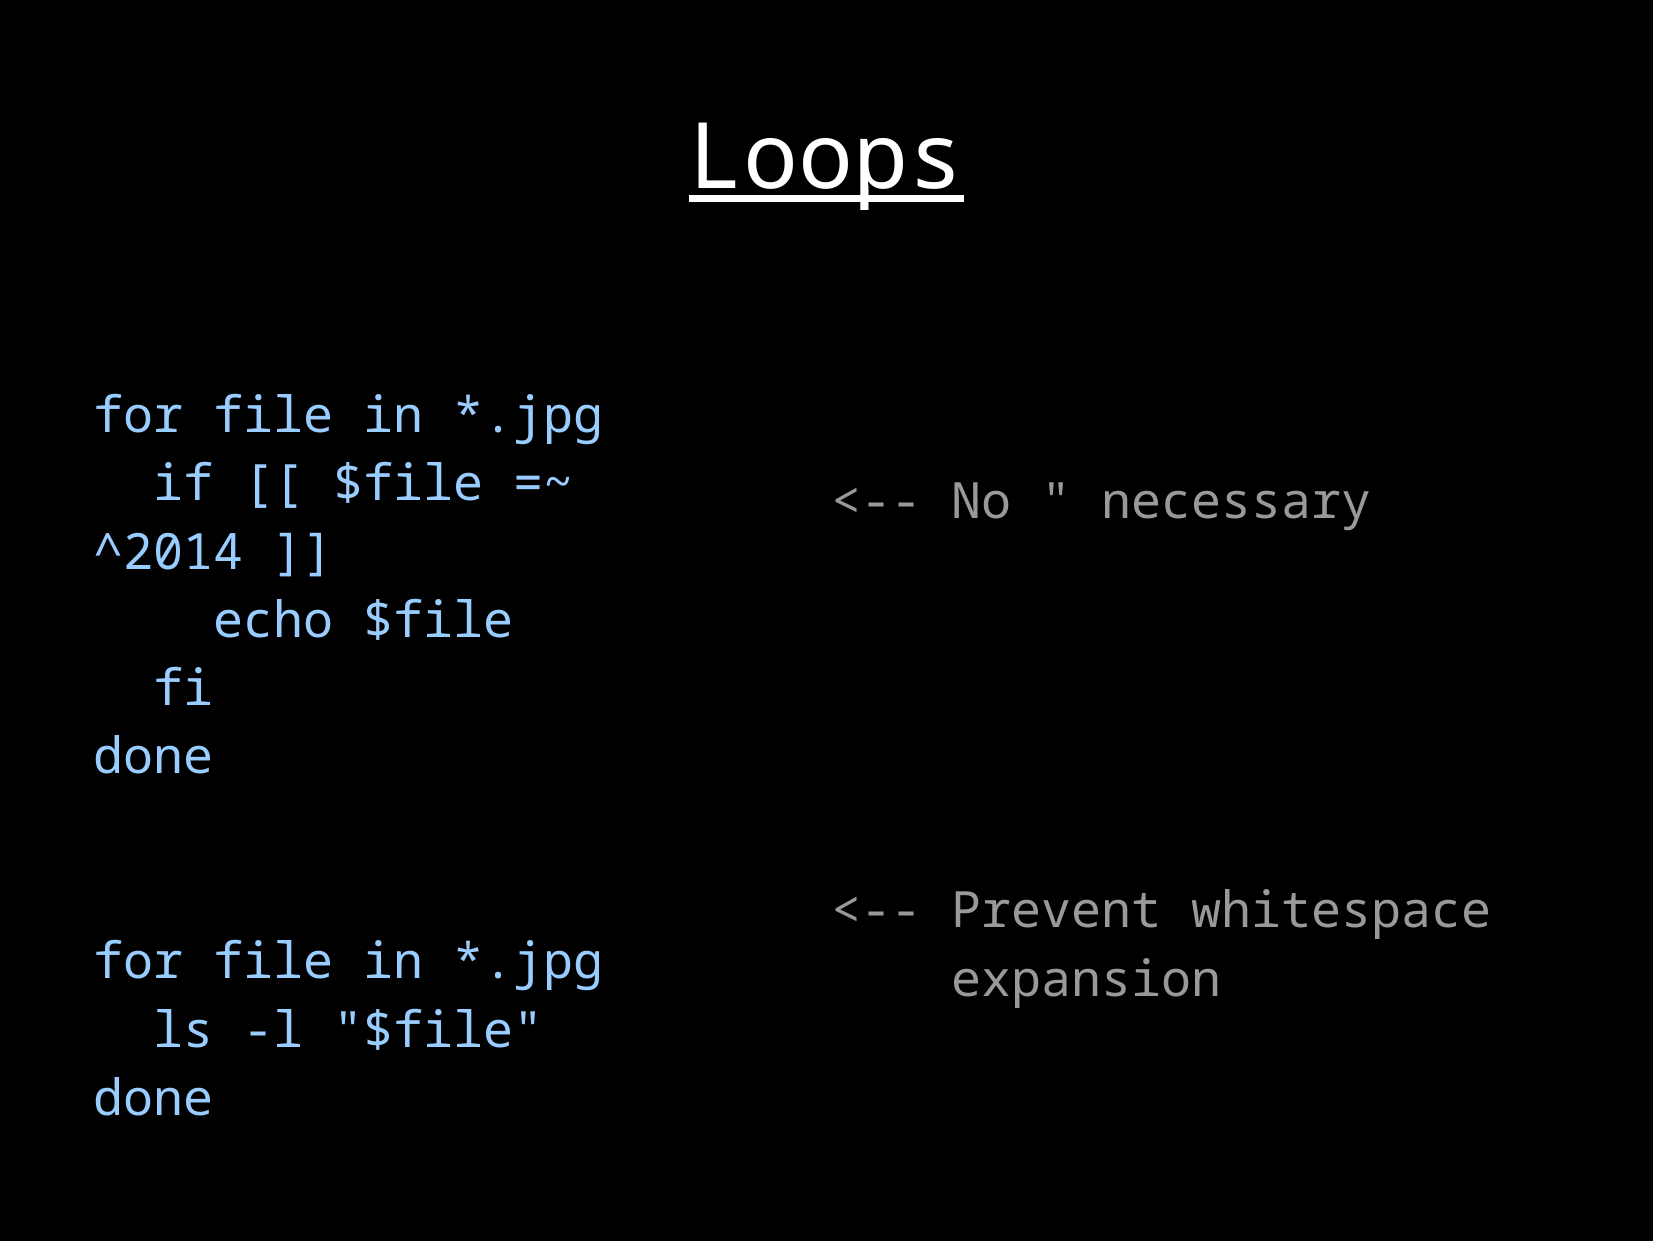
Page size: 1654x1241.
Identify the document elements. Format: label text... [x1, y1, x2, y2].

table_header for file in *.jpg if [[ $file =~ ^2014 ]] echo $file fi done for file in *.jpg ls -l "$file" done [79, 320, 817, 1206]
title Loops [82, 49, 1571, 257]
table_header <-- No " necessary <-- Prevent whitespace expansion [817, 320, 1606, 1206]
